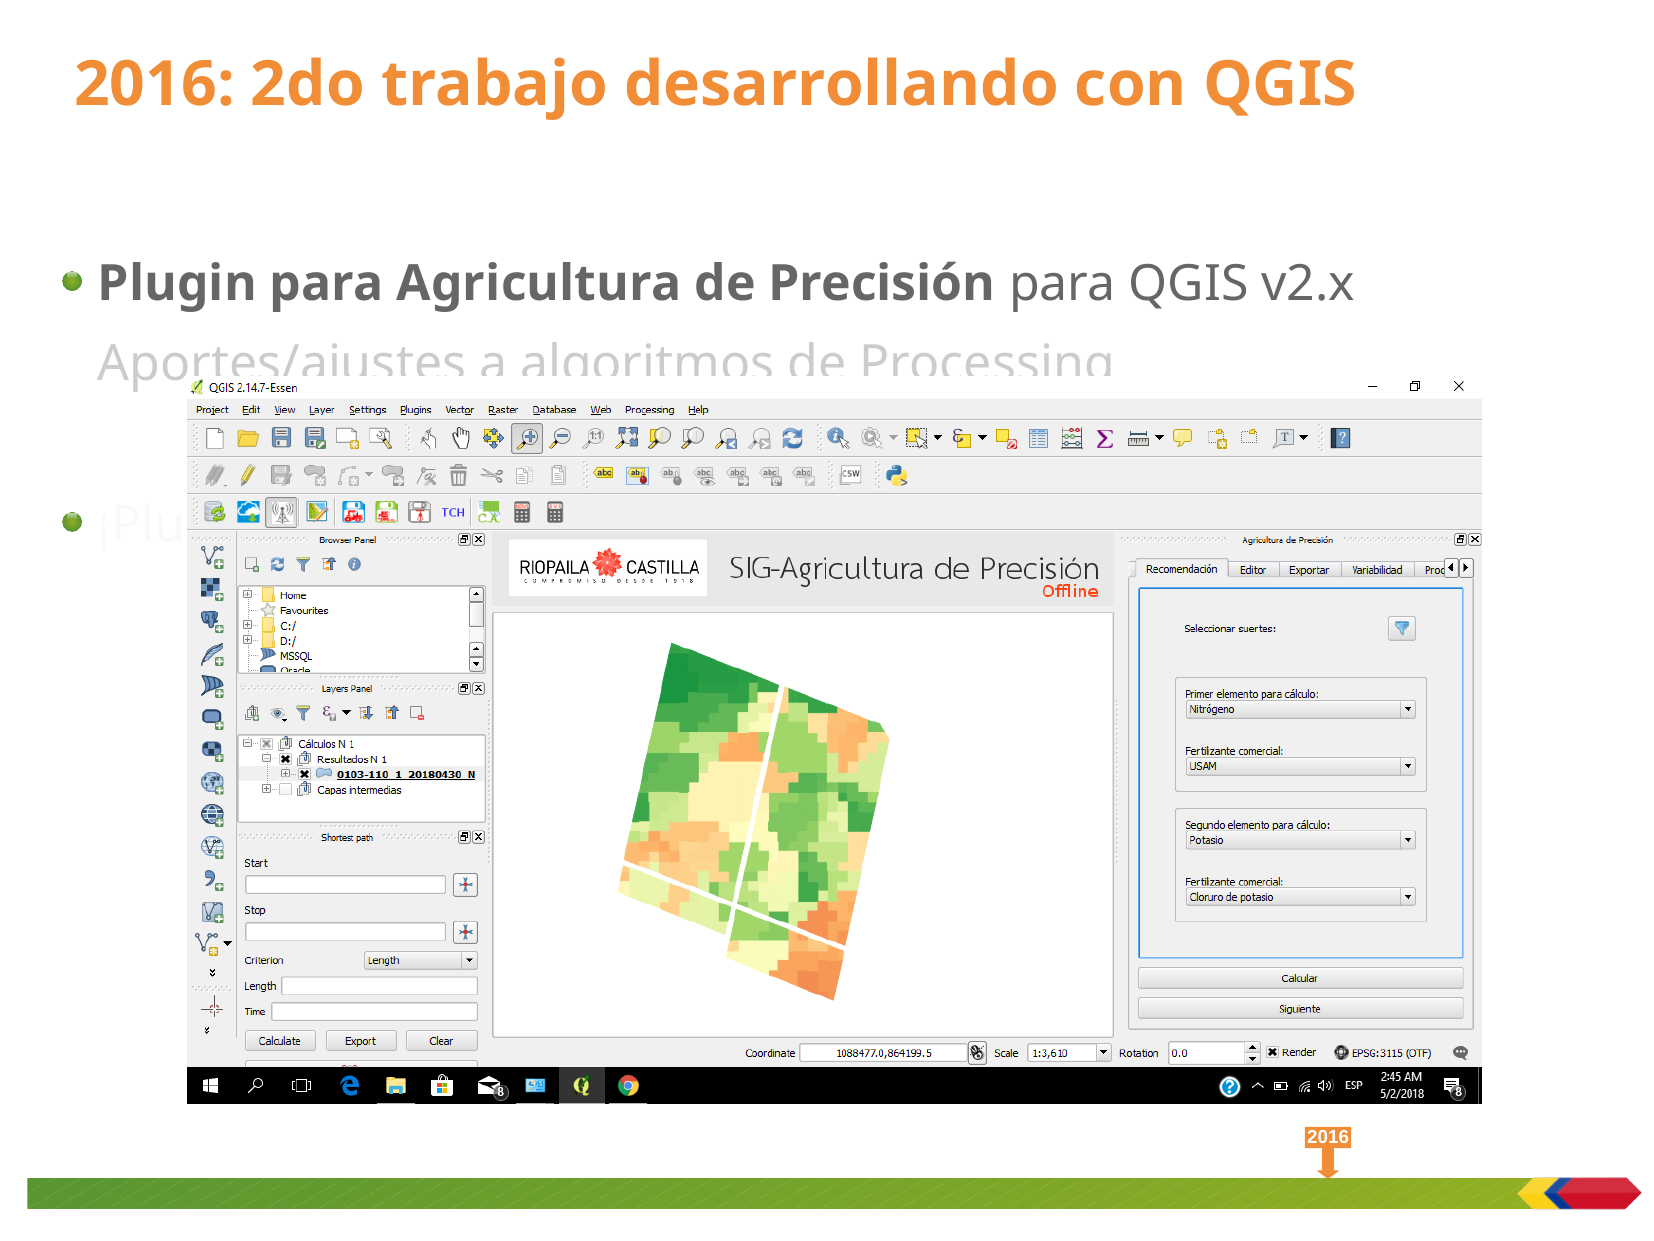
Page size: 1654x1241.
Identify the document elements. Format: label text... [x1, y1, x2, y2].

title 2016: 2do trabajo desarrollando con QGIS [74, 45, 1599, 118]
text_box [27, 1178, 1532, 1209]
text_box Plugin para Agricultura de Precisión para QGIS v2.x Aportes/ajustes a algoritmos de Processing ¡Plugin AutoFields, desde y para la comunidad! [46, 159, 1605, 1118]
picture [1517, 1131, 1642, 1241]
picture [187, 376, 1482, 1104]
text_box 2016 [1304, 1126, 1352, 1180]
